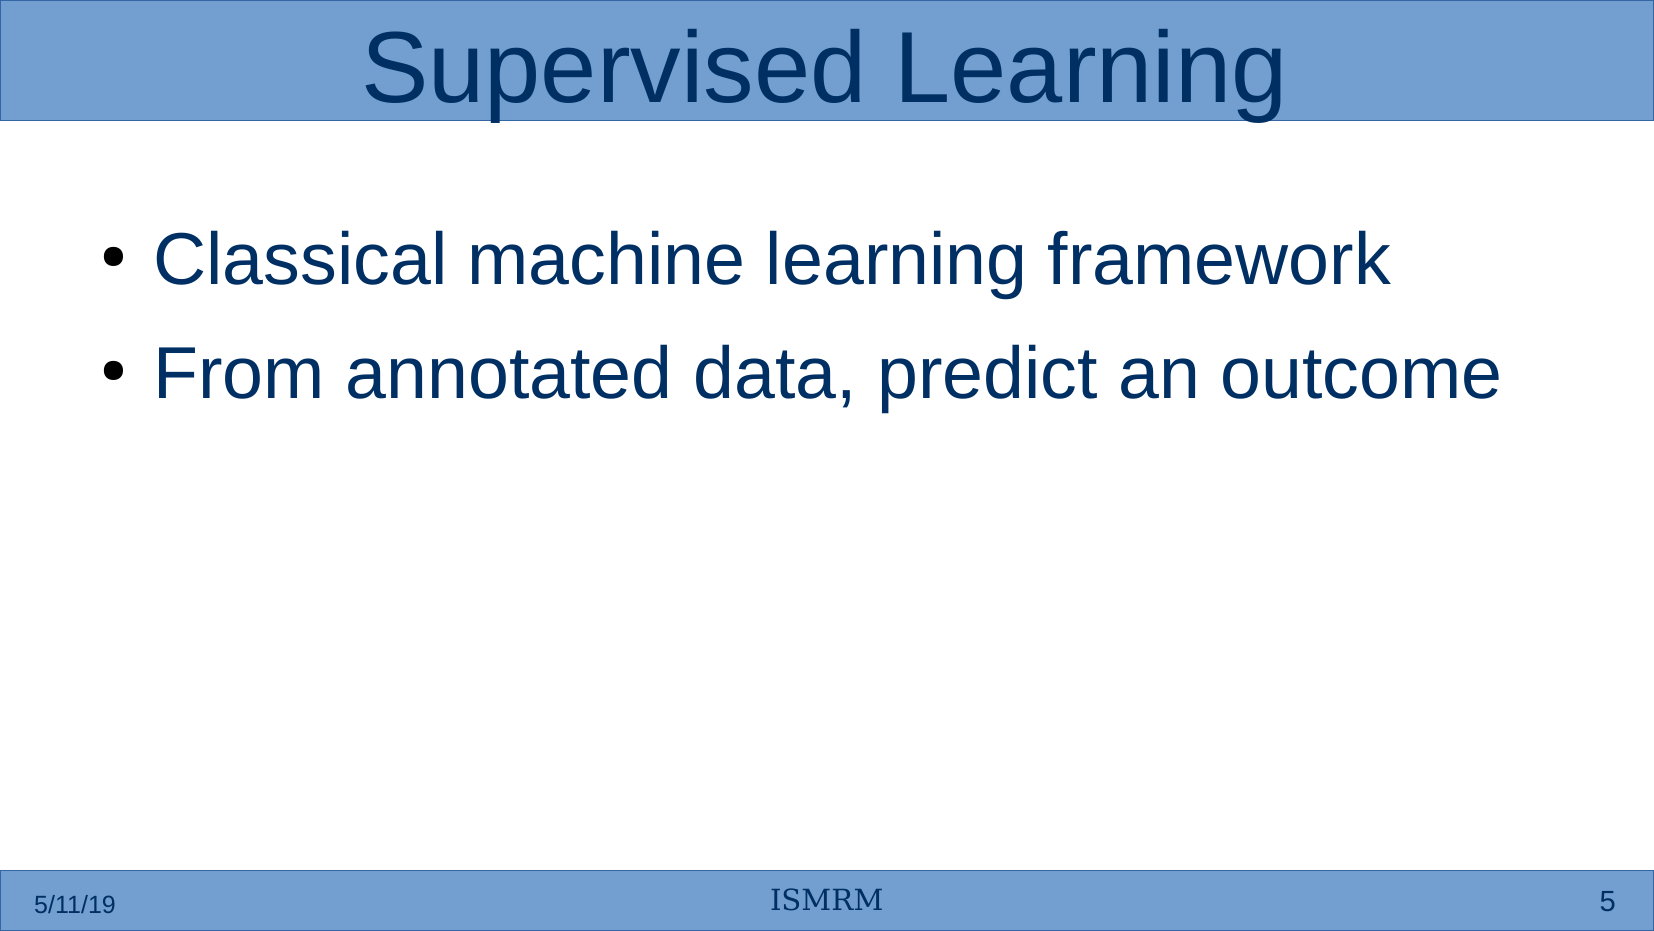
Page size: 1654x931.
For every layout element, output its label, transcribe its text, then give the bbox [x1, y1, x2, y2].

list Classical machine learning framework From annotated data, predict an outcome [82, 217, 1571, 758]
title Supervised Learning [0, 15, 1651, 121]
